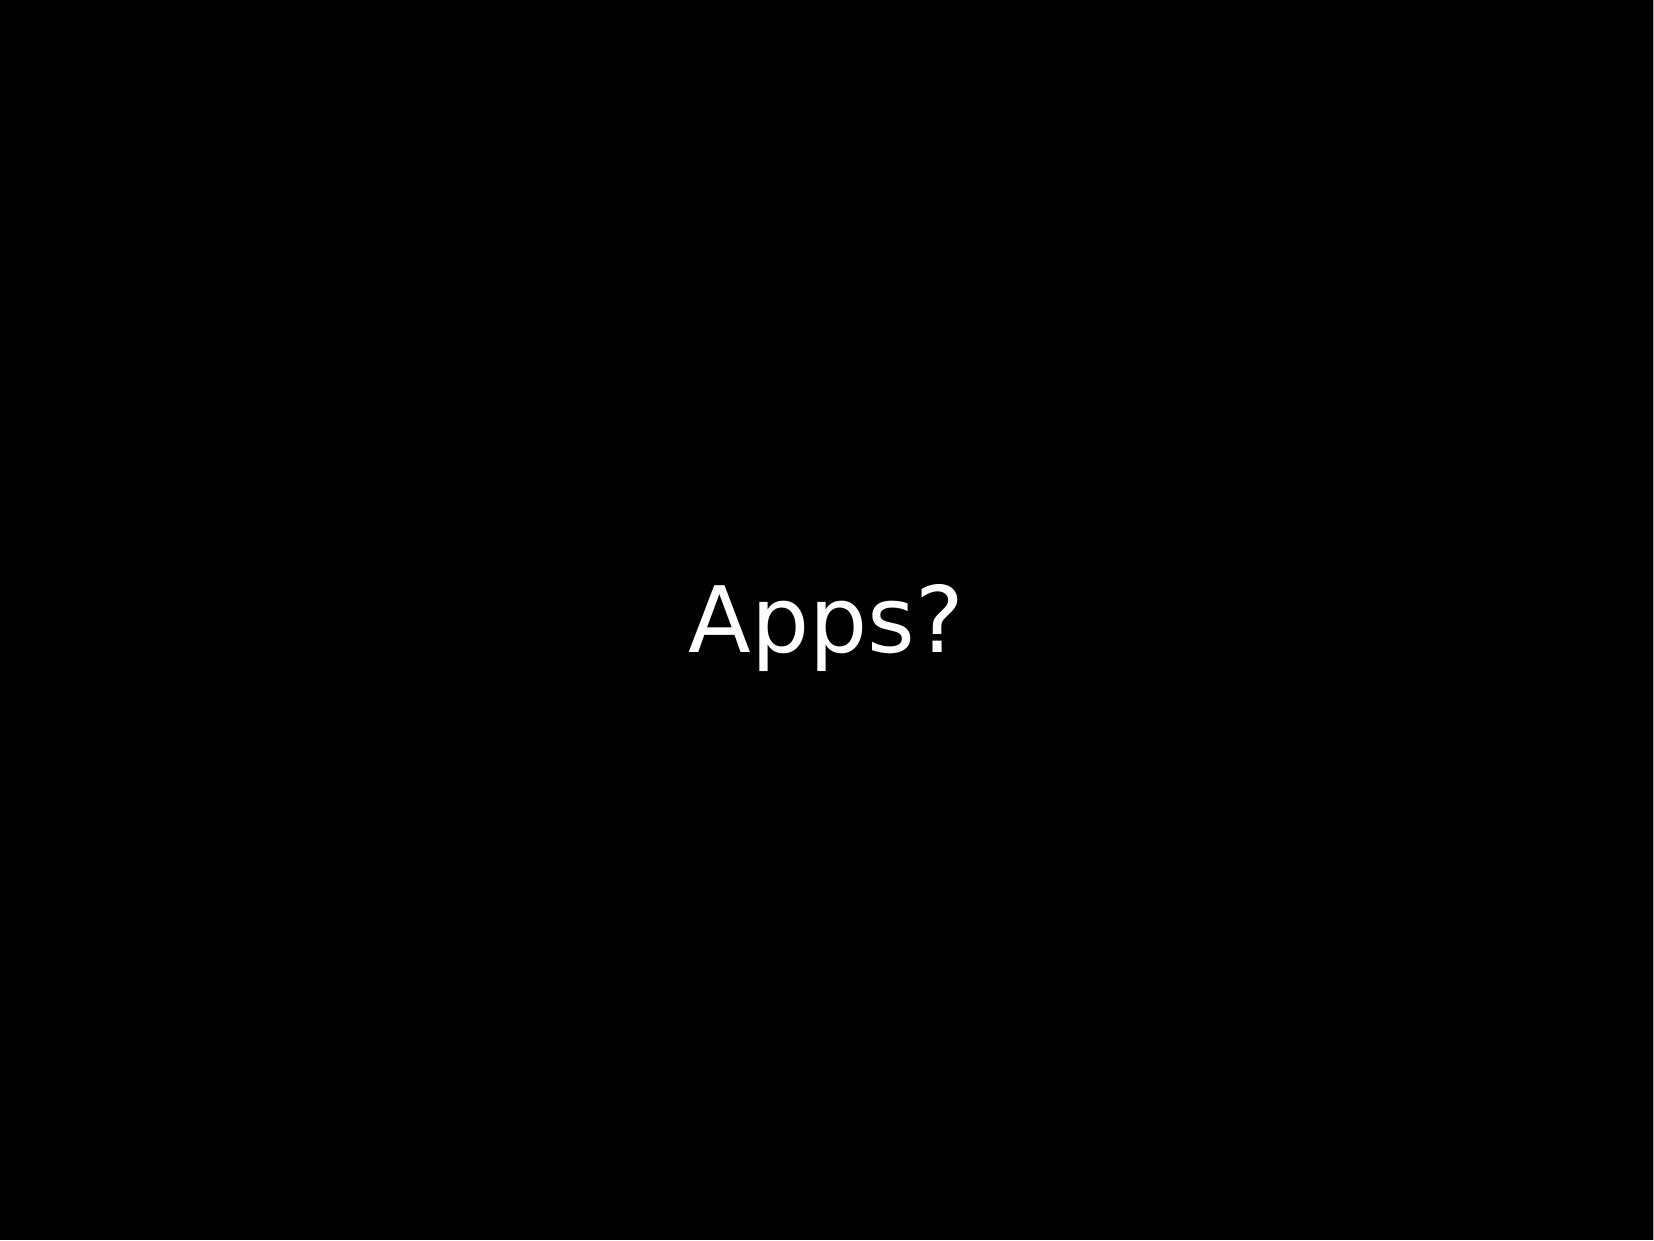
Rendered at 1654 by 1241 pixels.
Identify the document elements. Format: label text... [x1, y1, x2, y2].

text_box Apps? [674, 559, 980, 681]
